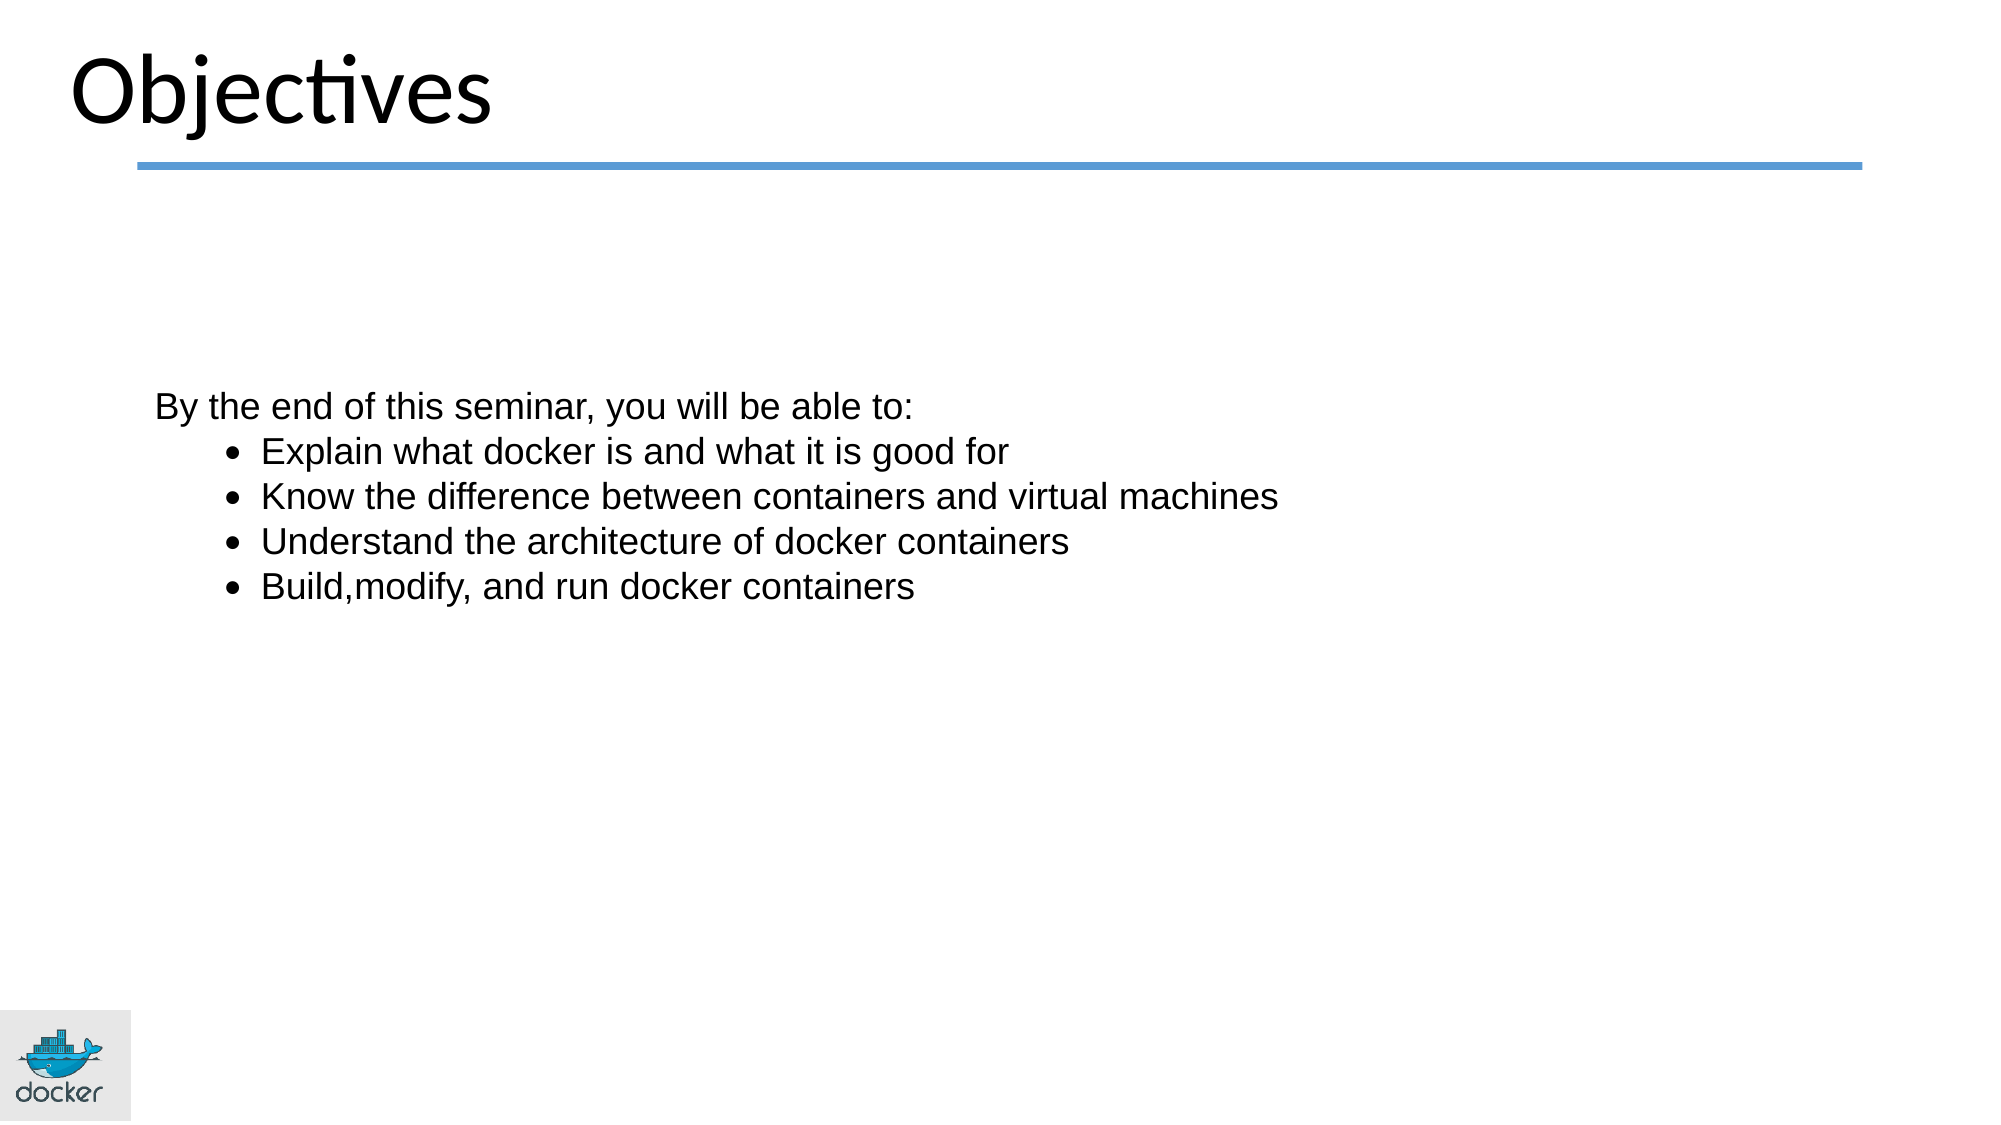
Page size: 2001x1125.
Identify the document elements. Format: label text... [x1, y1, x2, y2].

text_box Objectives [70, 23, 1835, 294]
text_box By the end of this seminar, you will be able to: Explain what docker is and what it is good for Know the difference between containers and virtual machines Understand the architecture of docker containers Build,modify, and run docker containers [139, 375, 1930, 705]
picture [0, 1010, 131, 1121]
